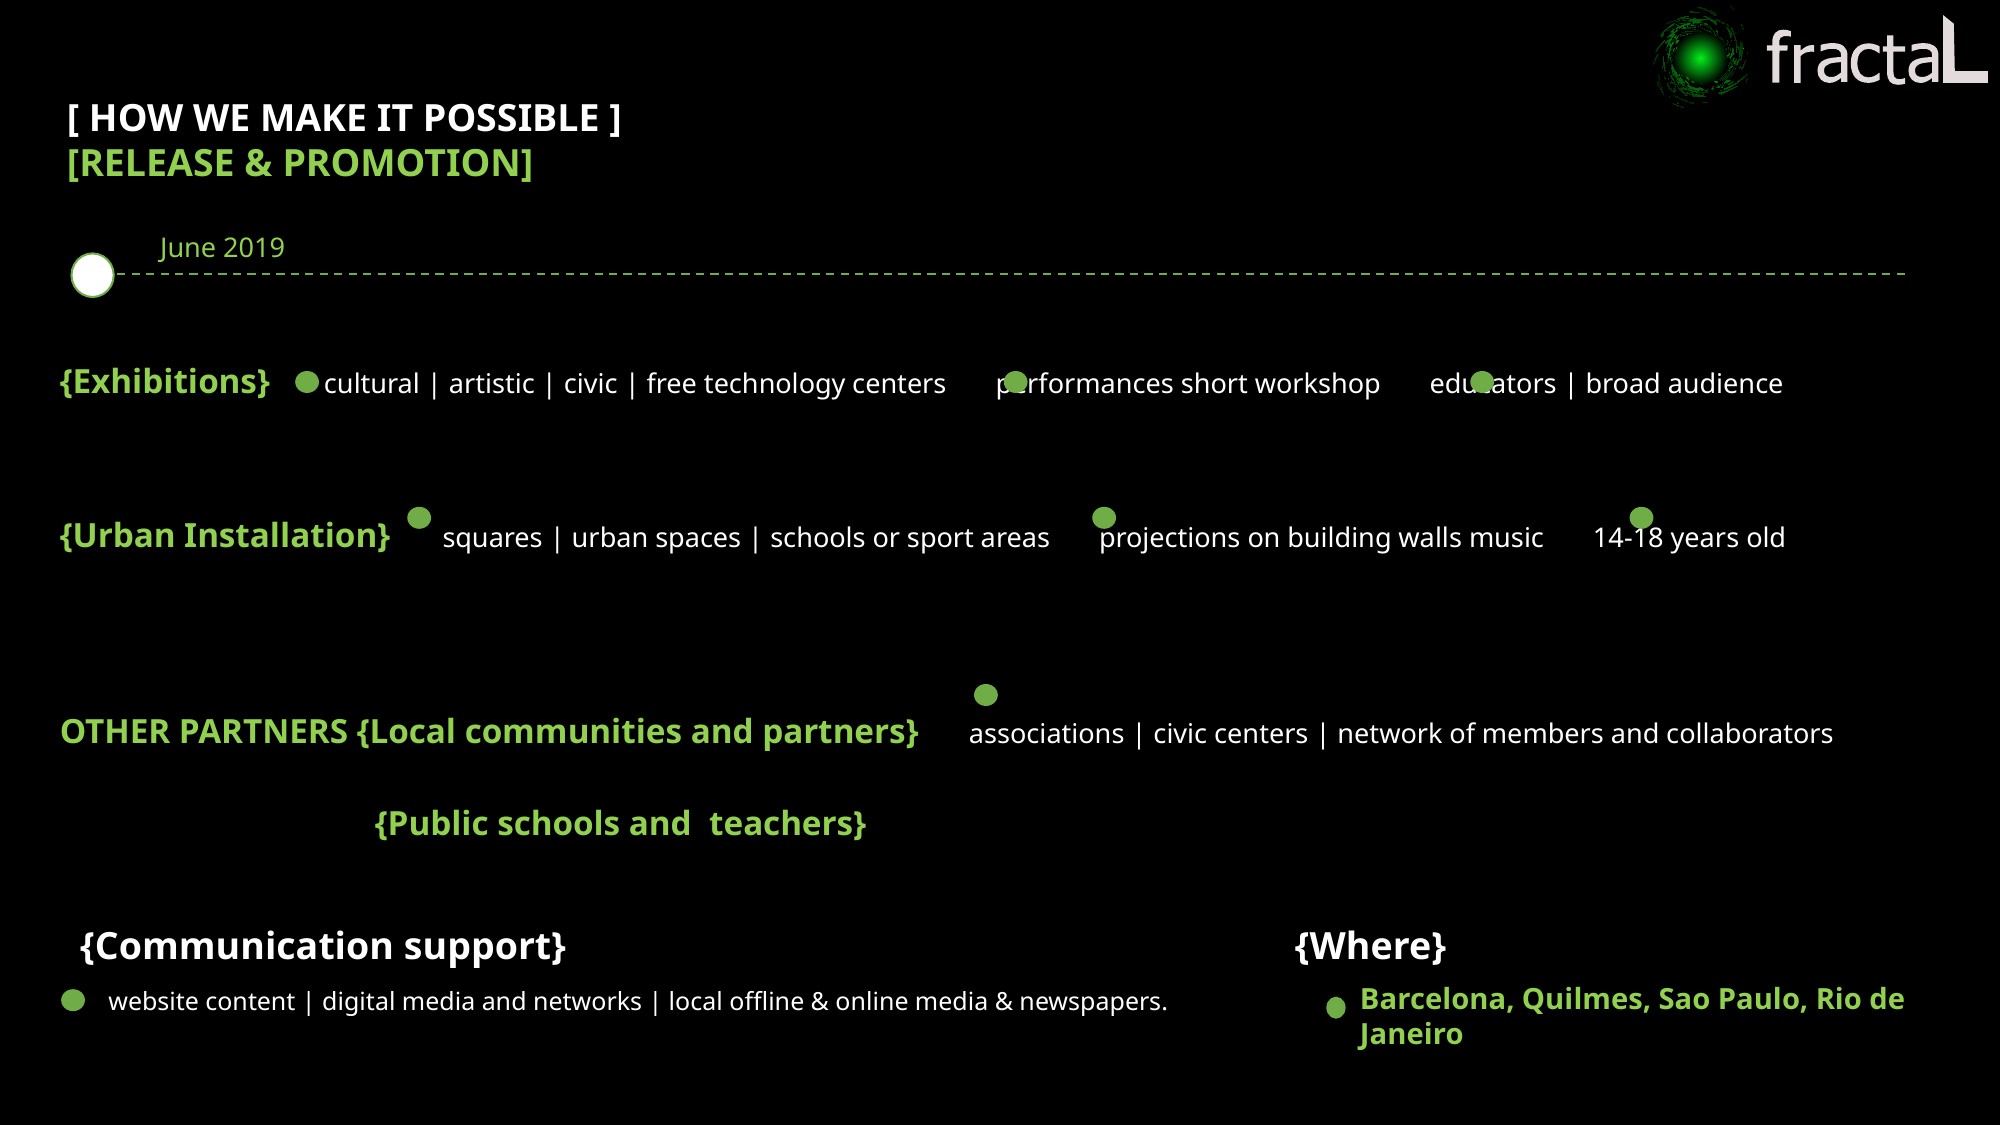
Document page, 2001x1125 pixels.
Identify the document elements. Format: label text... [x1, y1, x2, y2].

text_box [71, 253, 114, 298]
picture [1653, 5, 1988, 108]
text_box [1327, 997, 1345, 1018]
text_box {Exhibitions} cultural | artistic | civic | free technology centers performances short workshop educators | broad audience {Urban Installation} squares | urban spaces | schools or sport areas projections on building walls music 14-18 years old OTHER PARTNERS {Local communities and partners} associations | civic centers | network of members and collaborators {Public schools and teachers} [45, 345, 1951, 891]
text_box [408, 507, 431, 528]
text_box [1004, 372, 1027, 392]
text_box [975, 685, 997, 705]
text_box [1093, 507, 1116, 528]
text_box June 2019 [83, 139, 362, 358]
text_box [ how we make it possible ] [release & promotion] [52, 86, 966, 192]
text_box [1471, 372, 1494, 392]
text_box [1630, 507, 1653, 528]
text_box [296, 372, 318, 392]
text_box [62, 990, 84, 1011]
text_box Barcelona, Quilmes, Sao Paulo, Rio de Janeiro [1345, 973, 1936, 1058]
text_box {Communication support} {Where} website content | digital media and networks | local offline & online media & newspapers. [0, 891, 1981, 1023]
